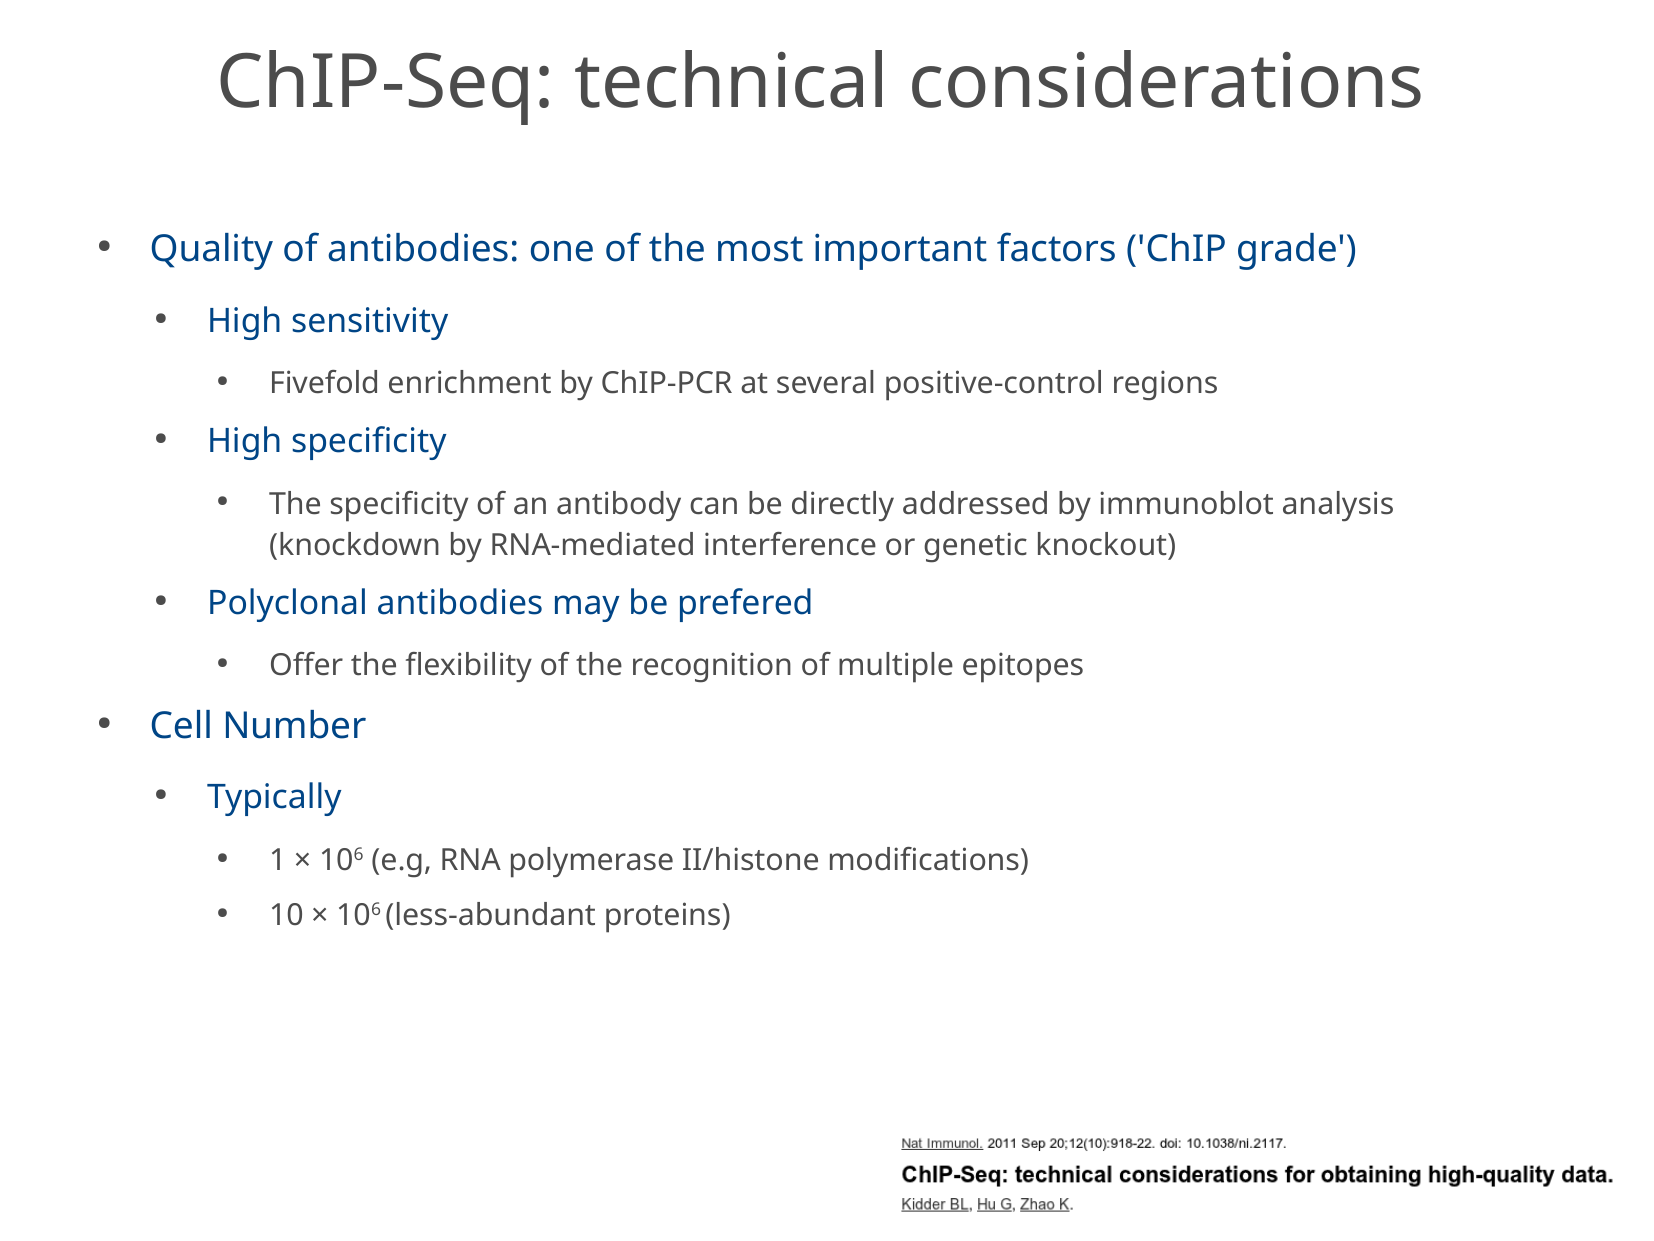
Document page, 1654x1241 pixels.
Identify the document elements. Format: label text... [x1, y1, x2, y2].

list Quality of antibodies: one of the most important factors ('ChIP grade') High sensitivity Fivefold enrichment by ChIP-PCR at several positive-control regions High specificity The specificity of an antibody can be directly addressed by immunoblot analysis (knockdown by RNA-mediated interference or genetic knockout) Polyclonal antibodies may be prefered Offer the flexibility of the recognition of multiple epitopes Cell Number Typically 1 × 106 (e.g, RNA polymerase II/histone modifications) 10 × 106 (less-abundant proteins) [82, 222, 1538, 942]
title ChIP-Seq: technical considerations [76, 2, 1565, 154]
picture [892, 1127, 1619, 1220]
